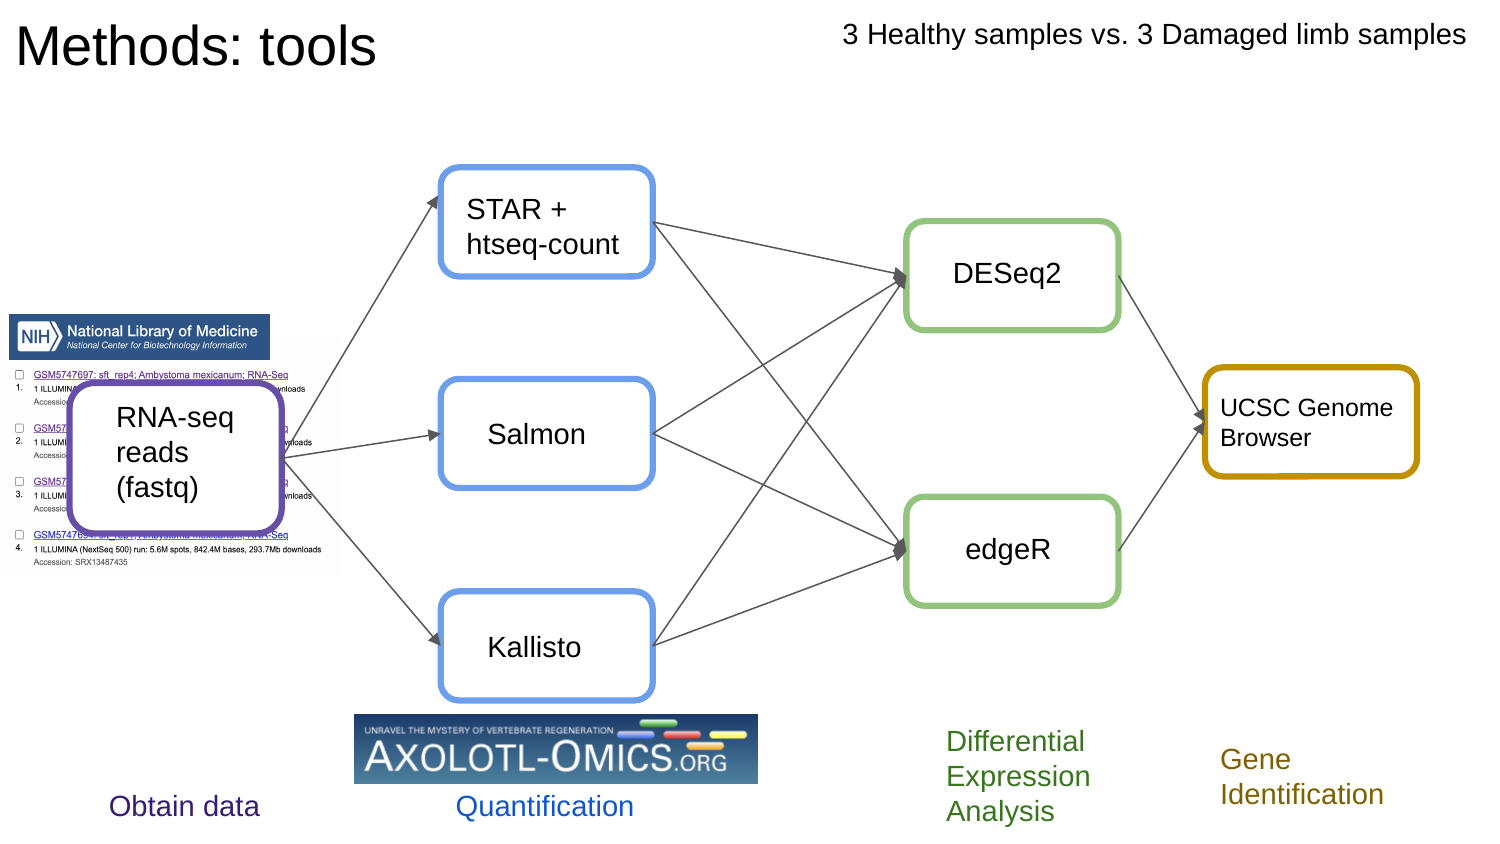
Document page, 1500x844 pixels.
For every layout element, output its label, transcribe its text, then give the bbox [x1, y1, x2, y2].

text_box 3 Healthy samples vs. 3 Damaged limb samples [827, 0, 1497, 65]
picture [285, 451, 341, 525]
text_box DESeq2 [937, 239, 1087, 305]
title Methods: tools [0, 0, 395, 94]
text_box STAR + htseq-count [451, 175, 640, 276]
text_box Salmon [472, 400, 622, 466]
picture [354, 714, 758, 784]
text_box Differential Expression Analysis [931, 707, 1119, 843]
text_box Obtain data [93, 772, 282, 838]
text_box Gene Identification [1204, 725, 1418, 826]
picture [285, 362, 341, 456]
text_box UCSC Genome Browser [1204, 376, 1418, 467]
text_box [69, 382, 282, 534]
text_box edgeR [950, 515, 1100, 581]
picture [0, 314, 341, 578]
text_box RNA-seq reads (fastq) [101, 383, 251, 519]
text_box Quantification [440, 772, 672, 838]
text_box Kallisto [472, 613, 622, 679]
